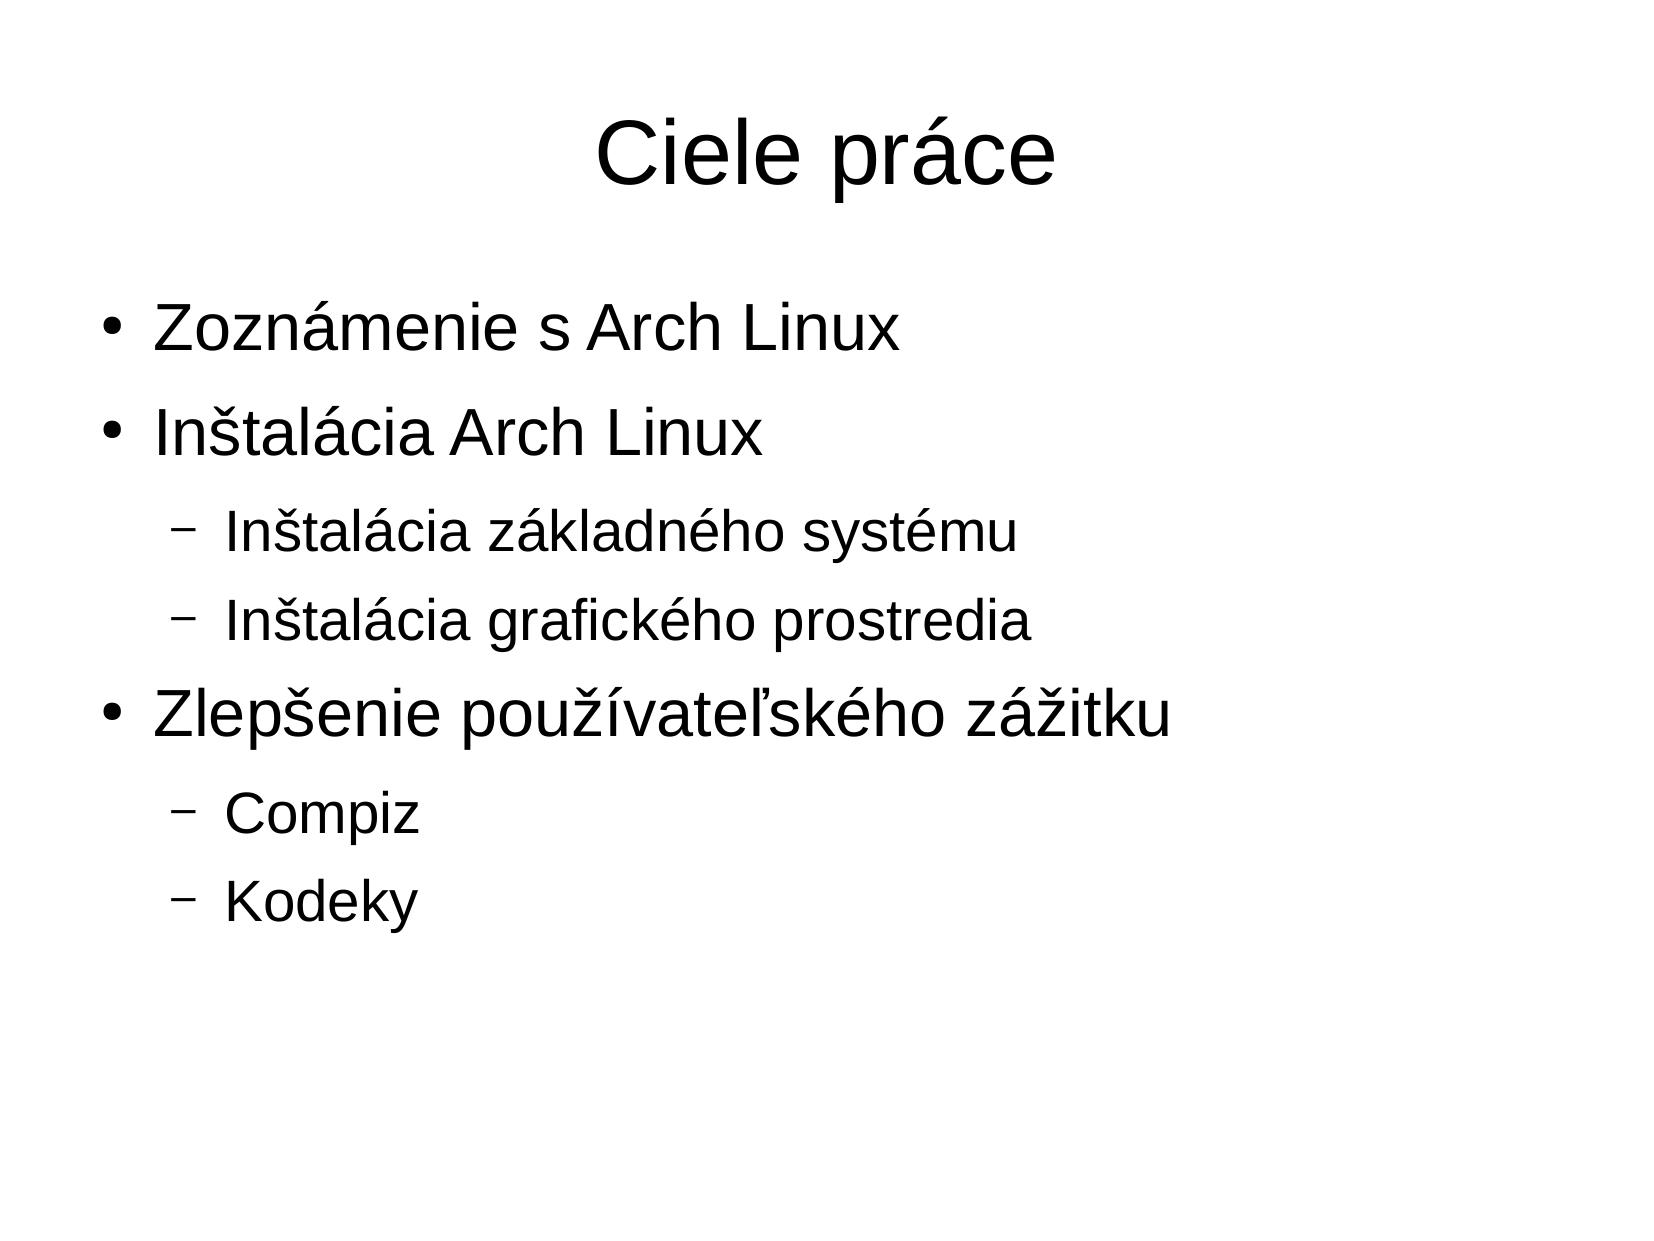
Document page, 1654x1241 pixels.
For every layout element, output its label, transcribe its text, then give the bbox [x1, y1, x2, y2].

list Zoznámenie s Arch Linux Inštalácia Arch Linux Inštalácia základného systému Inštalácia grafického prostredia Zlepšenie používateľského zážitku Compiz Kodeky [82, 290, 1571, 1010]
title Ciele práce [82, 49, 1571, 257]
